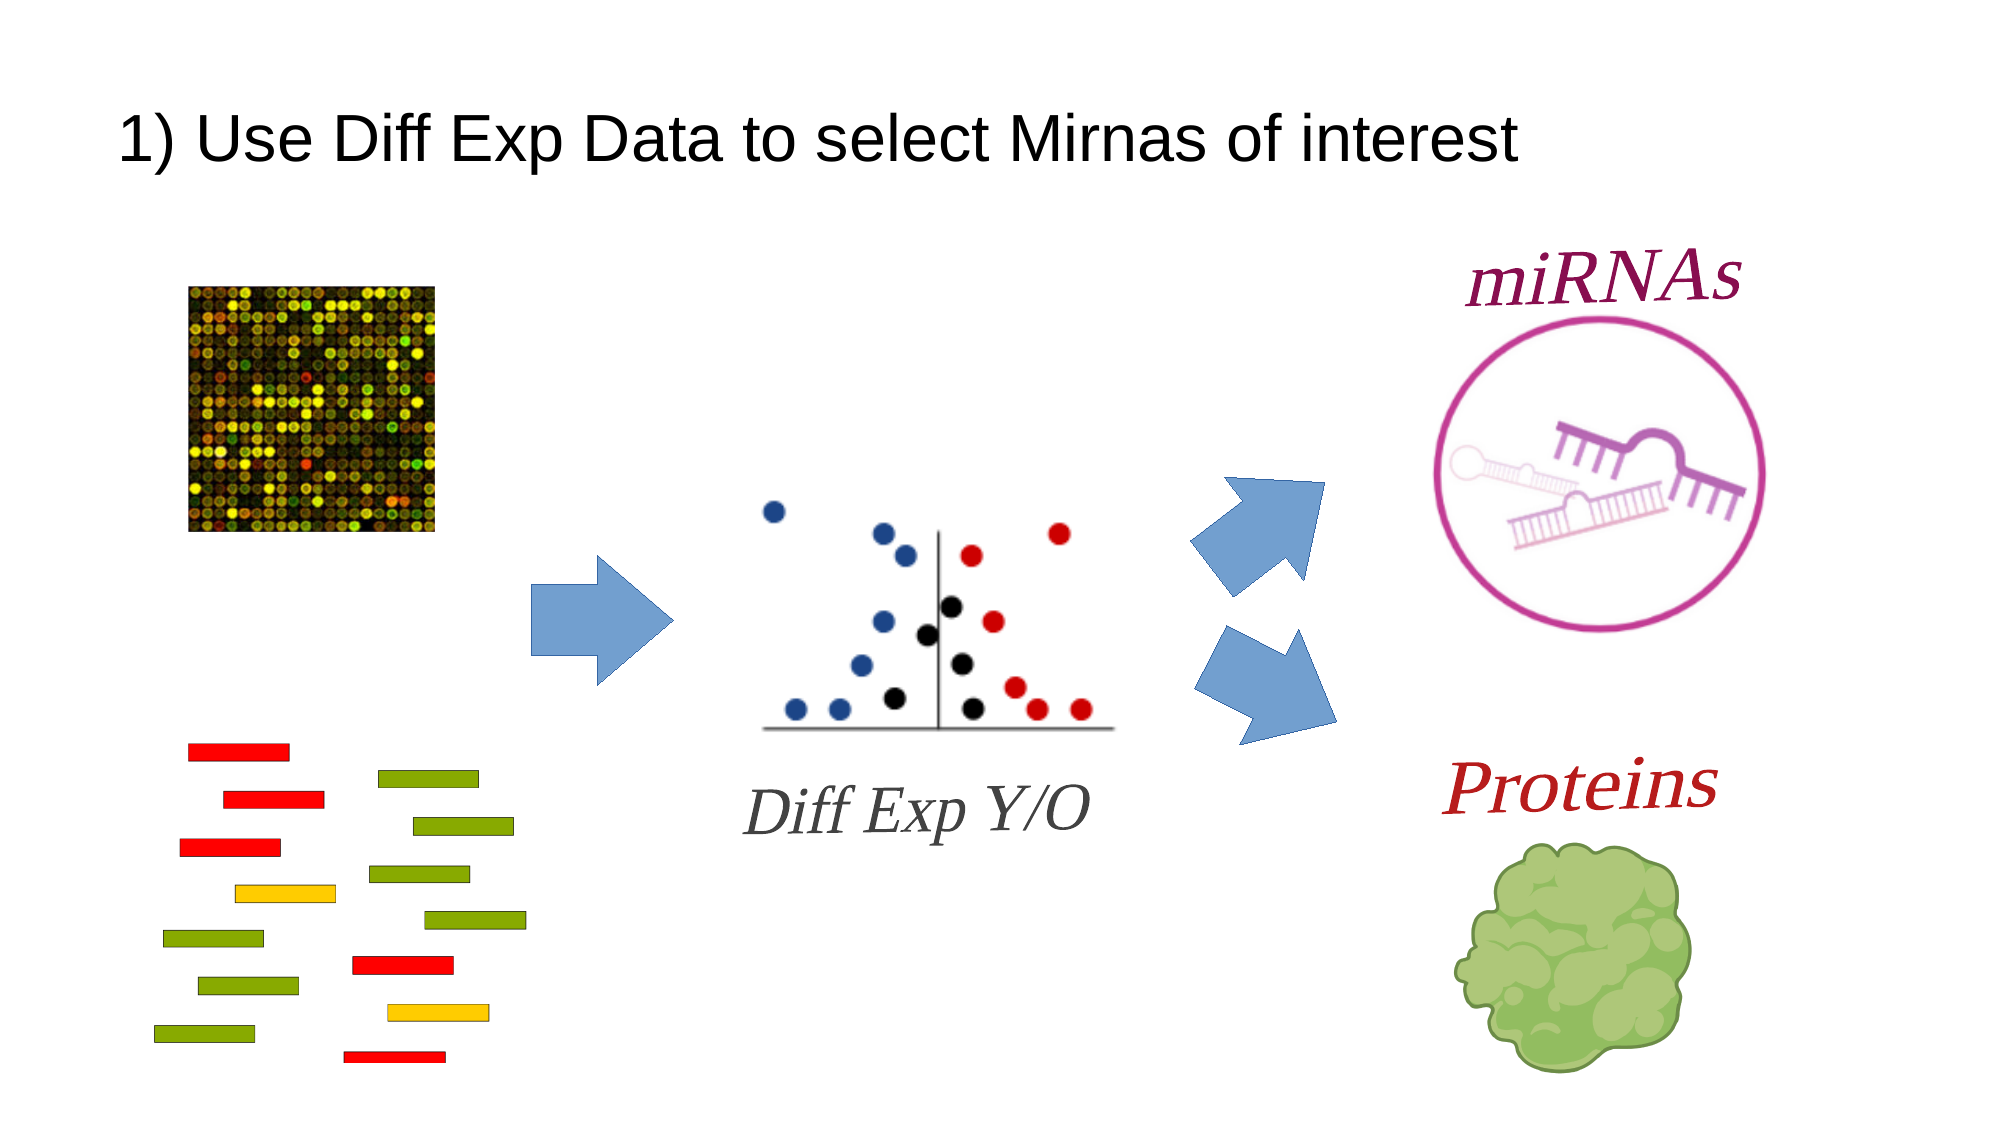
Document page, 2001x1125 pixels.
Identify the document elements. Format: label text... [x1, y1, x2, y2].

text_box Diff Exp Y/O [787, 802, 805, 834]
text_box miRNAs [1712, 261, 1742, 300]
text_box Proteins [1686, 769, 1719, 808]
text_box Proteins [1586, 772, 1620, 811]
text_box Proteins [1487, 775, 1522, 813]
picture [1417, 293, 1783, 649]
text_box Proteins [1618, 772, 1641, 809]
text_box miRNAs [1525, 268, 1546, 305]
text_box Diff Exp Y/O [929, 799, 966, 846]
text_box miRNAs [1547, 251, 1598, 304]
text_box Diff Exp Y/O [826, 784, 856, 833]
text_box Proteins [1520, 774, 1558, 813]
text_box Proteins [1441, 762, 1491, 815]
text_box miRNAs [1653, 248, 1709, 301]
text_box miRNAs [1464, 268, 1525, 307]
text_box Diff Exp Y/O [806, 785, 836, 834]
title Use Diff Exp Data to select Mirnas of interest [99, 44, 1901, 233]
text_box [531, 555, 674, 686]
text_box Diff Exp Y/O [1022, 784, 1051, 831]
text_box miRNAs [1599, 249, 1663, 303]
text_box [1190, 477, 1325, 597]
text_box Diff Exp Y/O [987, 785, 1032, 831]
text_box Proteins [1563, 766, 1586, 812]
picture [1452, 835, 1701, 1074]
picture [732, 448, 1182, 756]
picture [129, 696, 554, 1063]
text_box [1194, 625, 1337, 745]
text_box Proteins [1642, 770, 1684, 809]
text_box Diff Exp Y/O [862, 787, 905, 833]
text_box Diff Exp Y/O [1046, 784, 1090, 830]
text_box Diff Exp Y/O [742, 789, 790, 835]
text_box Diff Exp Y/O [900, 800, 937, 832]
picture [188, 286, 435, 532]
